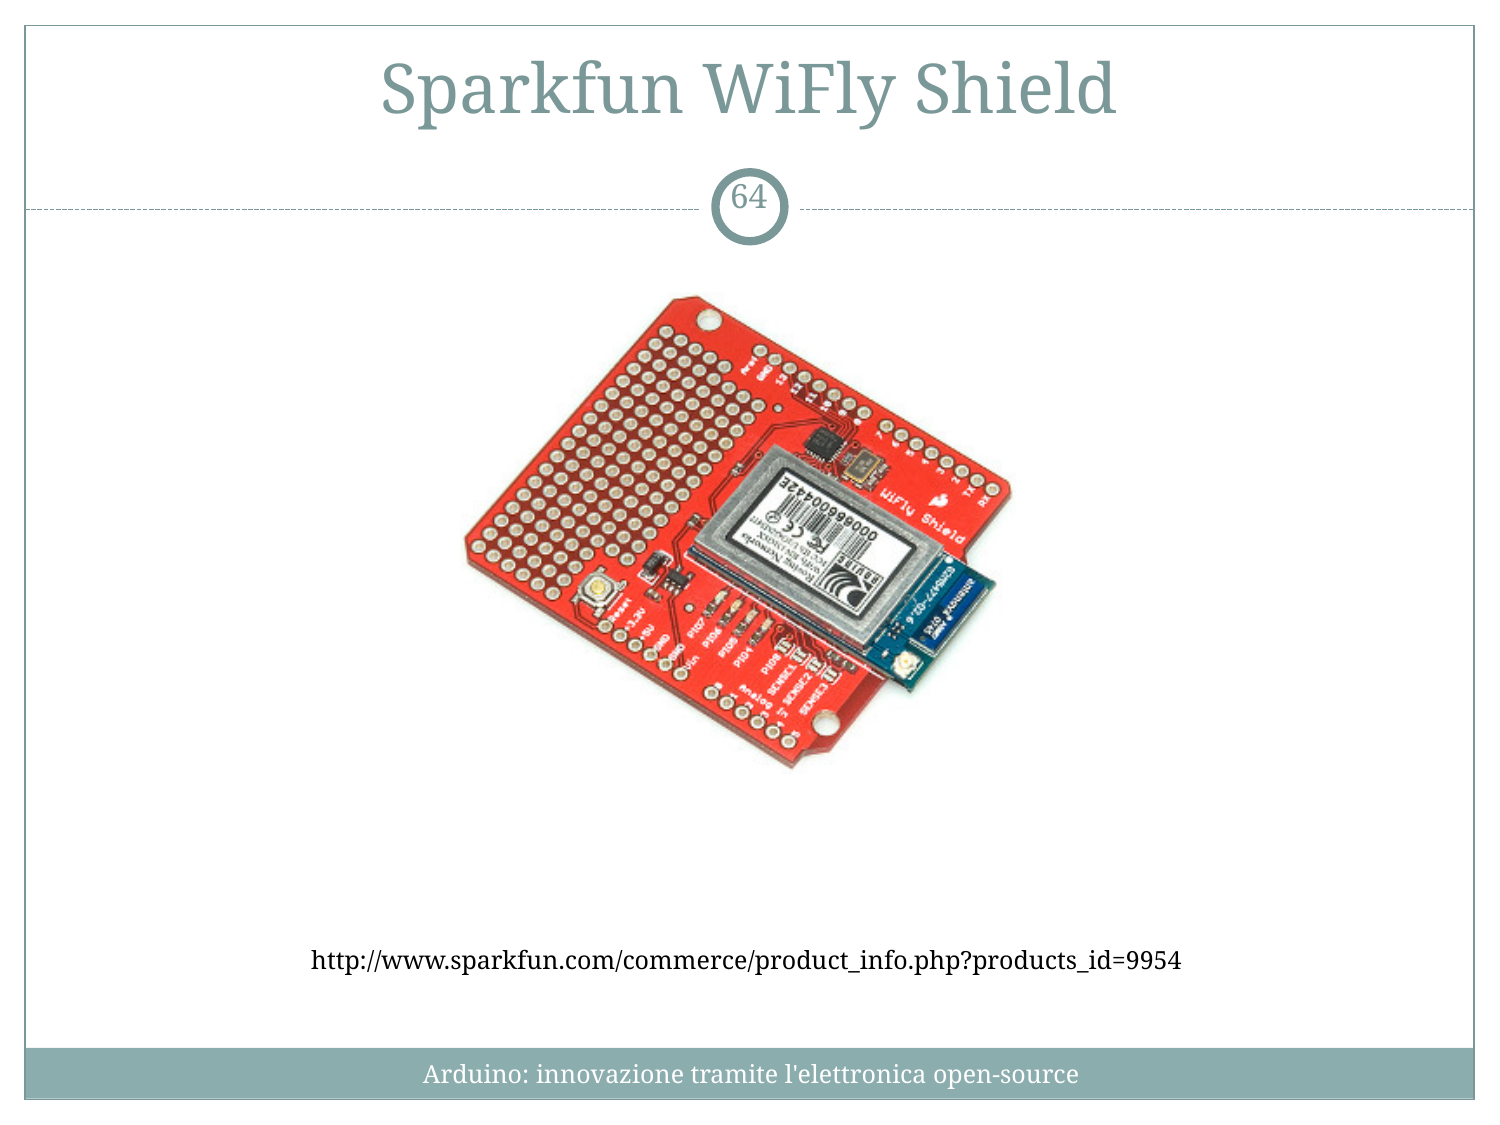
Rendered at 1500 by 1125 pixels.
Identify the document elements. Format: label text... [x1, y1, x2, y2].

picture [460, 292, 1016, 774]
slide_number <numero> [715, 168, 791, 241]
footer Arduino: innovazione tramite l'elettronica open-source [50, 1051, 1454, 1112]
list http://www.sparkfun.com/commerce/product_info.php?products_id=9954 [49, 937, 1445, 1020]
title Sparkfun WiFly Shield [49, 37, 1450, 162]
